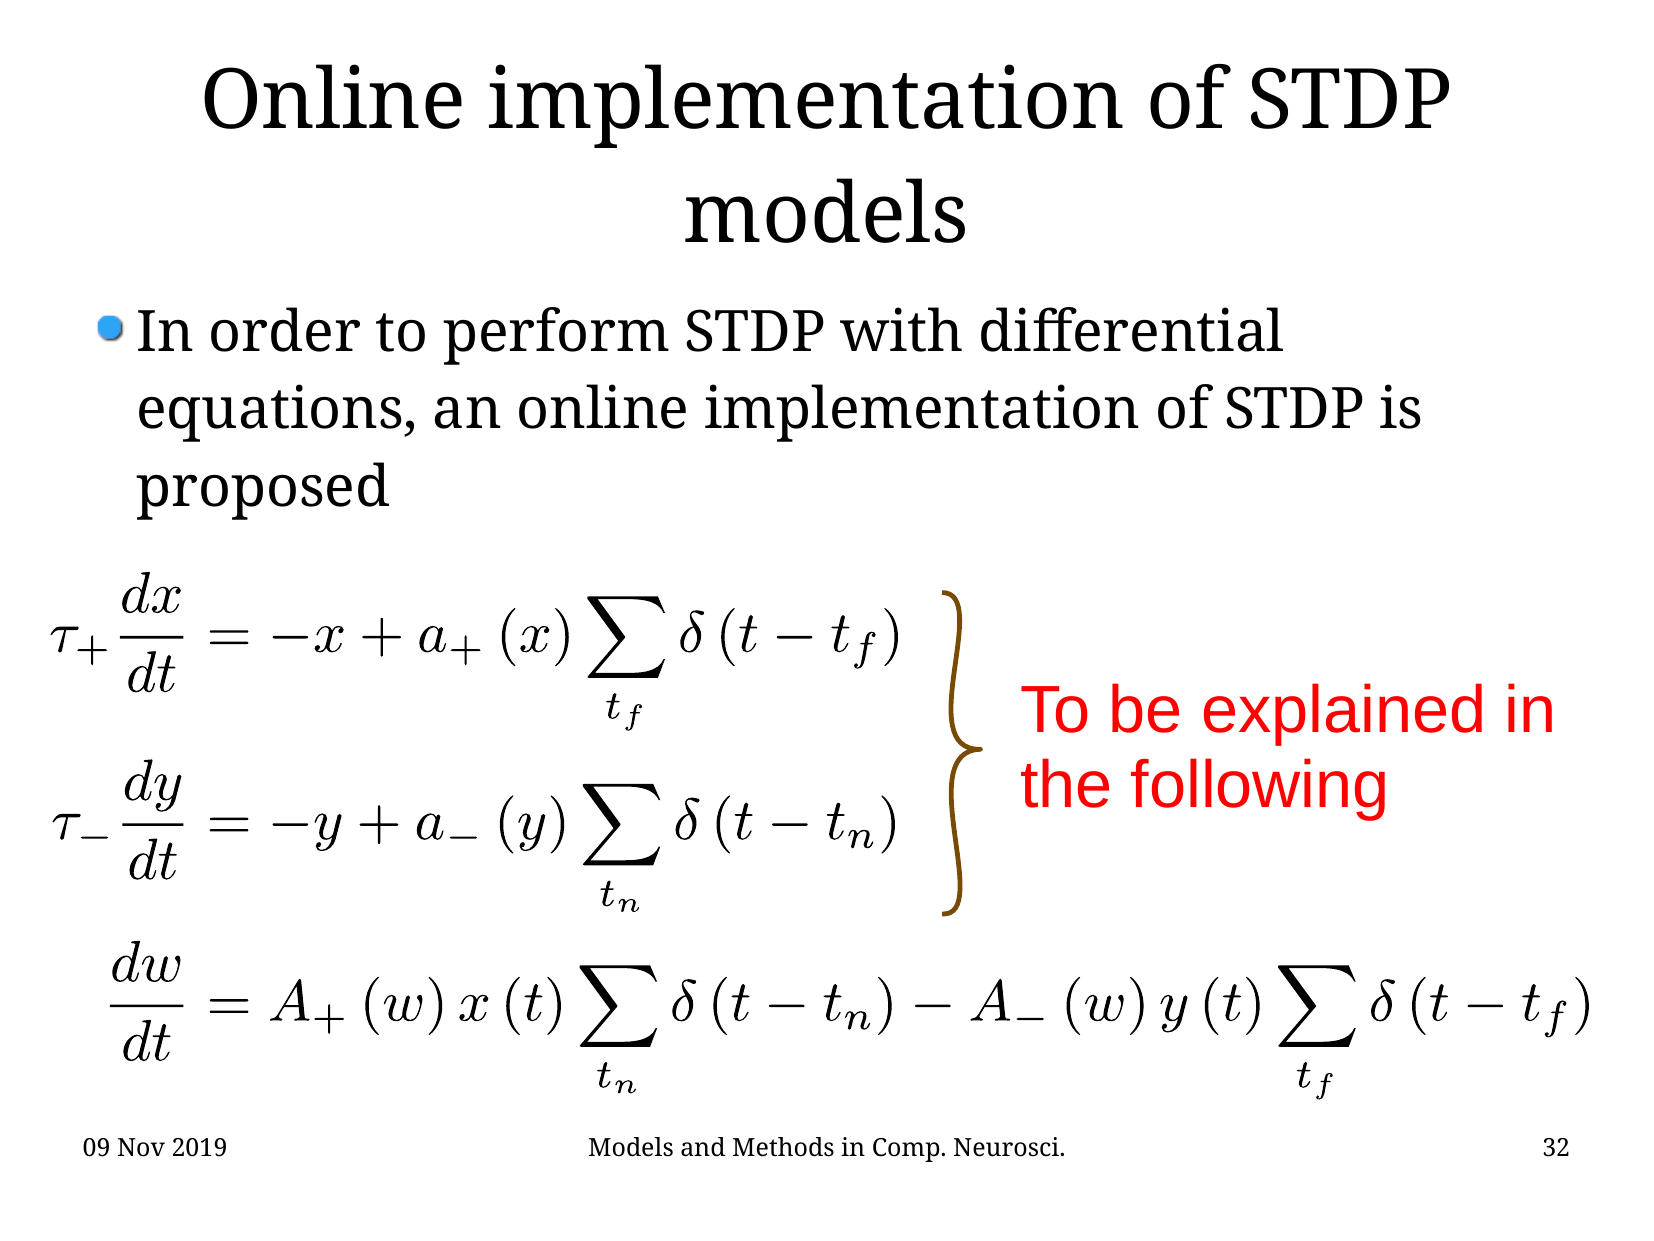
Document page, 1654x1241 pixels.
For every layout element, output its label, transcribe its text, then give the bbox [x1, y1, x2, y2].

list In order to perform STDP with differential equations, an online implementation of STDP is proposed [82, 290, 1571, 527]
text_box [48, 571, 1595, 1100]
text_box To be explained in the following [1005, 664, 1595, 830]
title Online implementation of STDP models [82, 39, 1571, 267]
